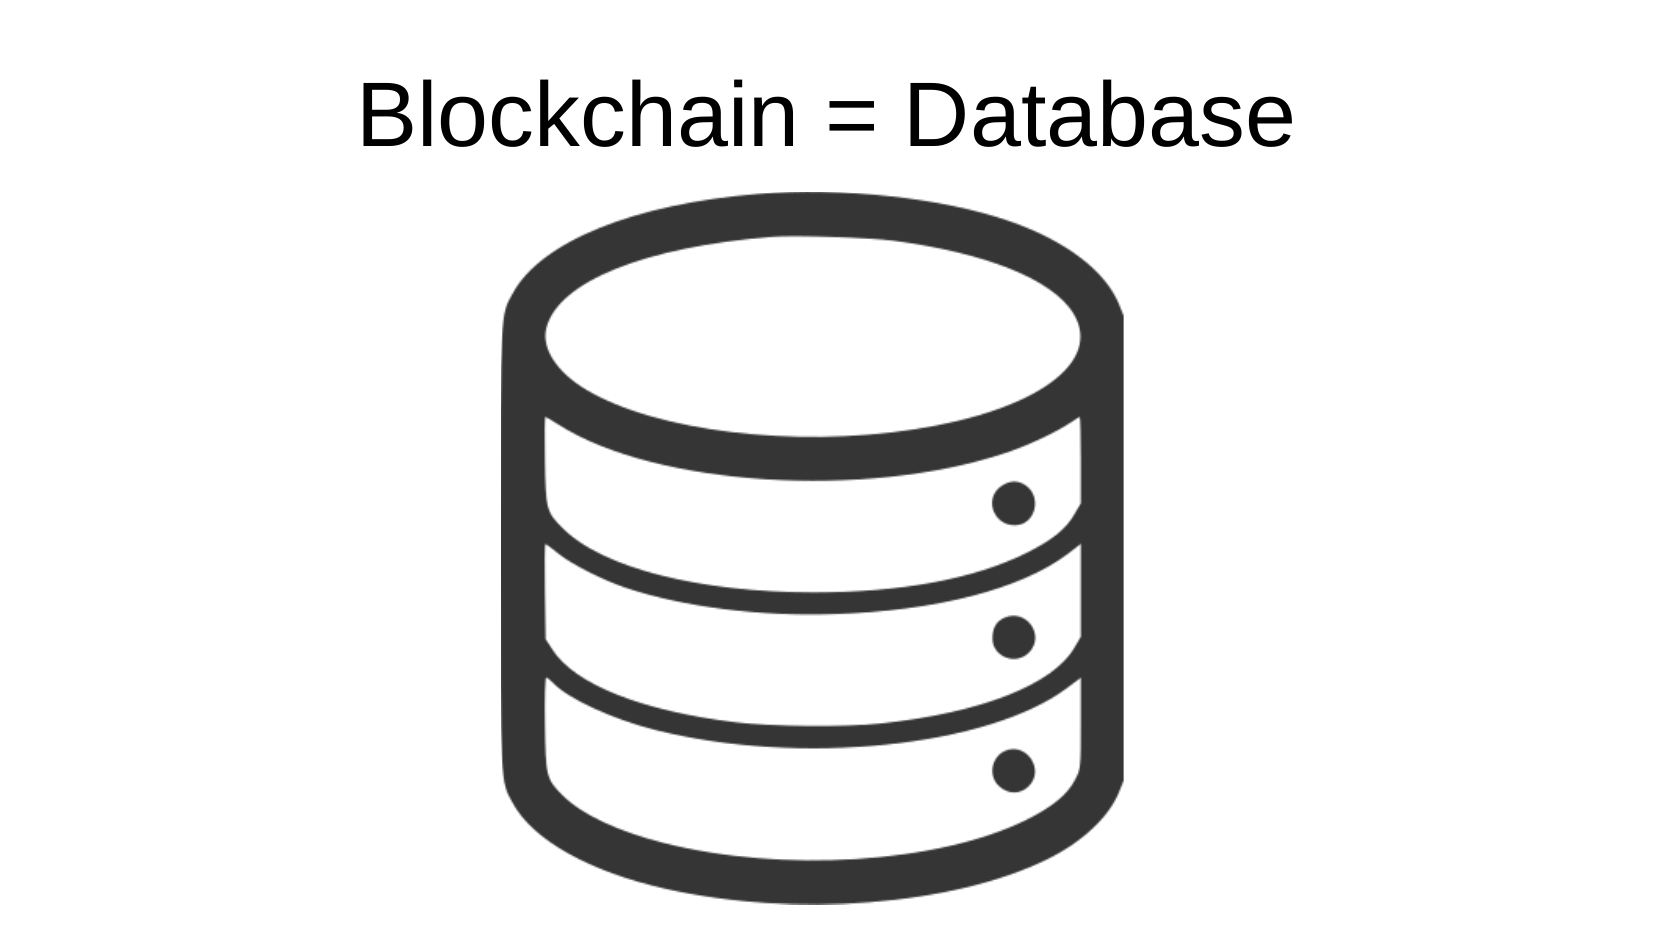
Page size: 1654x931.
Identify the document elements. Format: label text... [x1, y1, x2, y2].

picture [501, 192, 1127, 905]
title Blockchain = Database [82, 37, 1571, 193]
